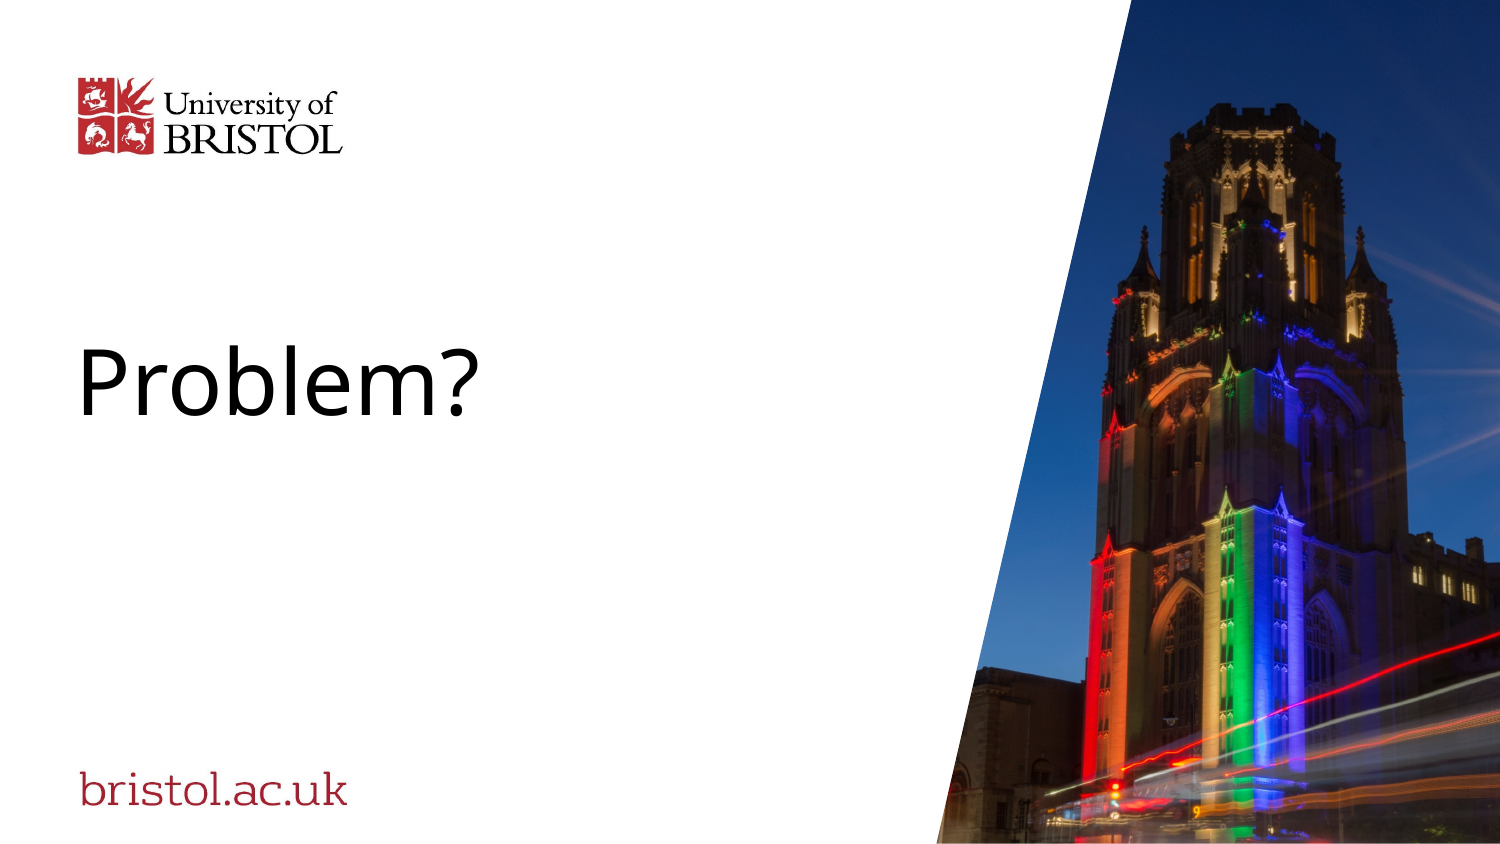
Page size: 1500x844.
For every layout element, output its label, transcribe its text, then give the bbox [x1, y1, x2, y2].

title Problem? [60, 262, 924, 443]
